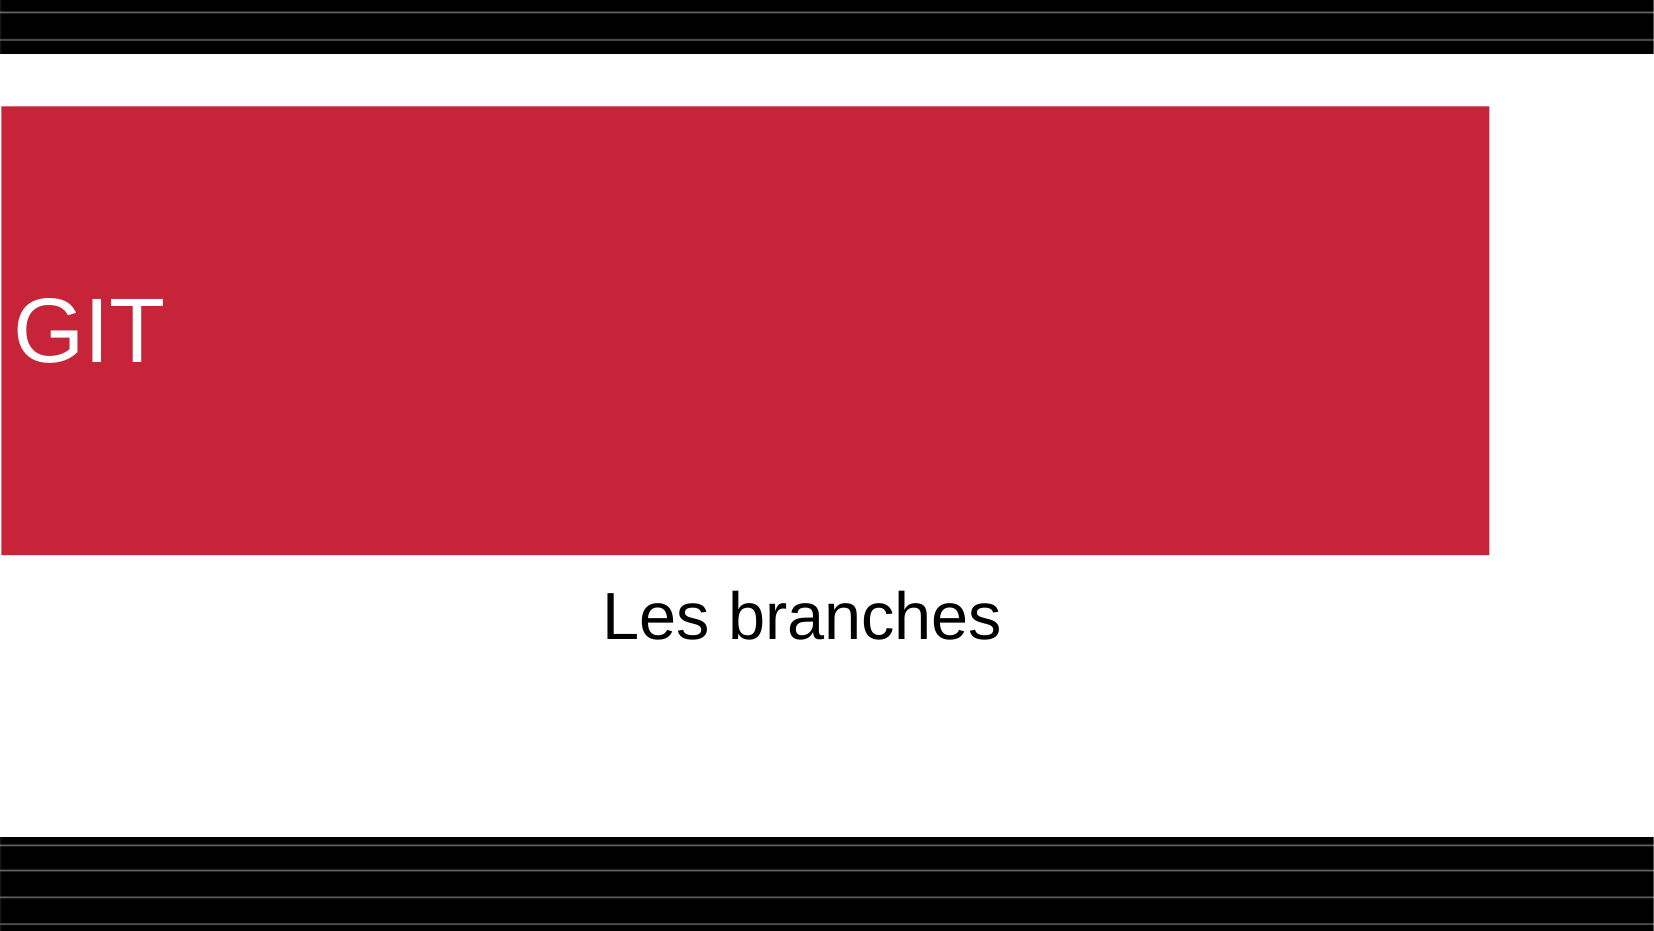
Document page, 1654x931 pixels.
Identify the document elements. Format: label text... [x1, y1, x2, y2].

picture [0, 0, 1654, 54]
picture [0, 837, 1654, 931]
title GIT [1, 106, 1490, 556]
subtitle Les branches [602, 578, 1465, 792]
